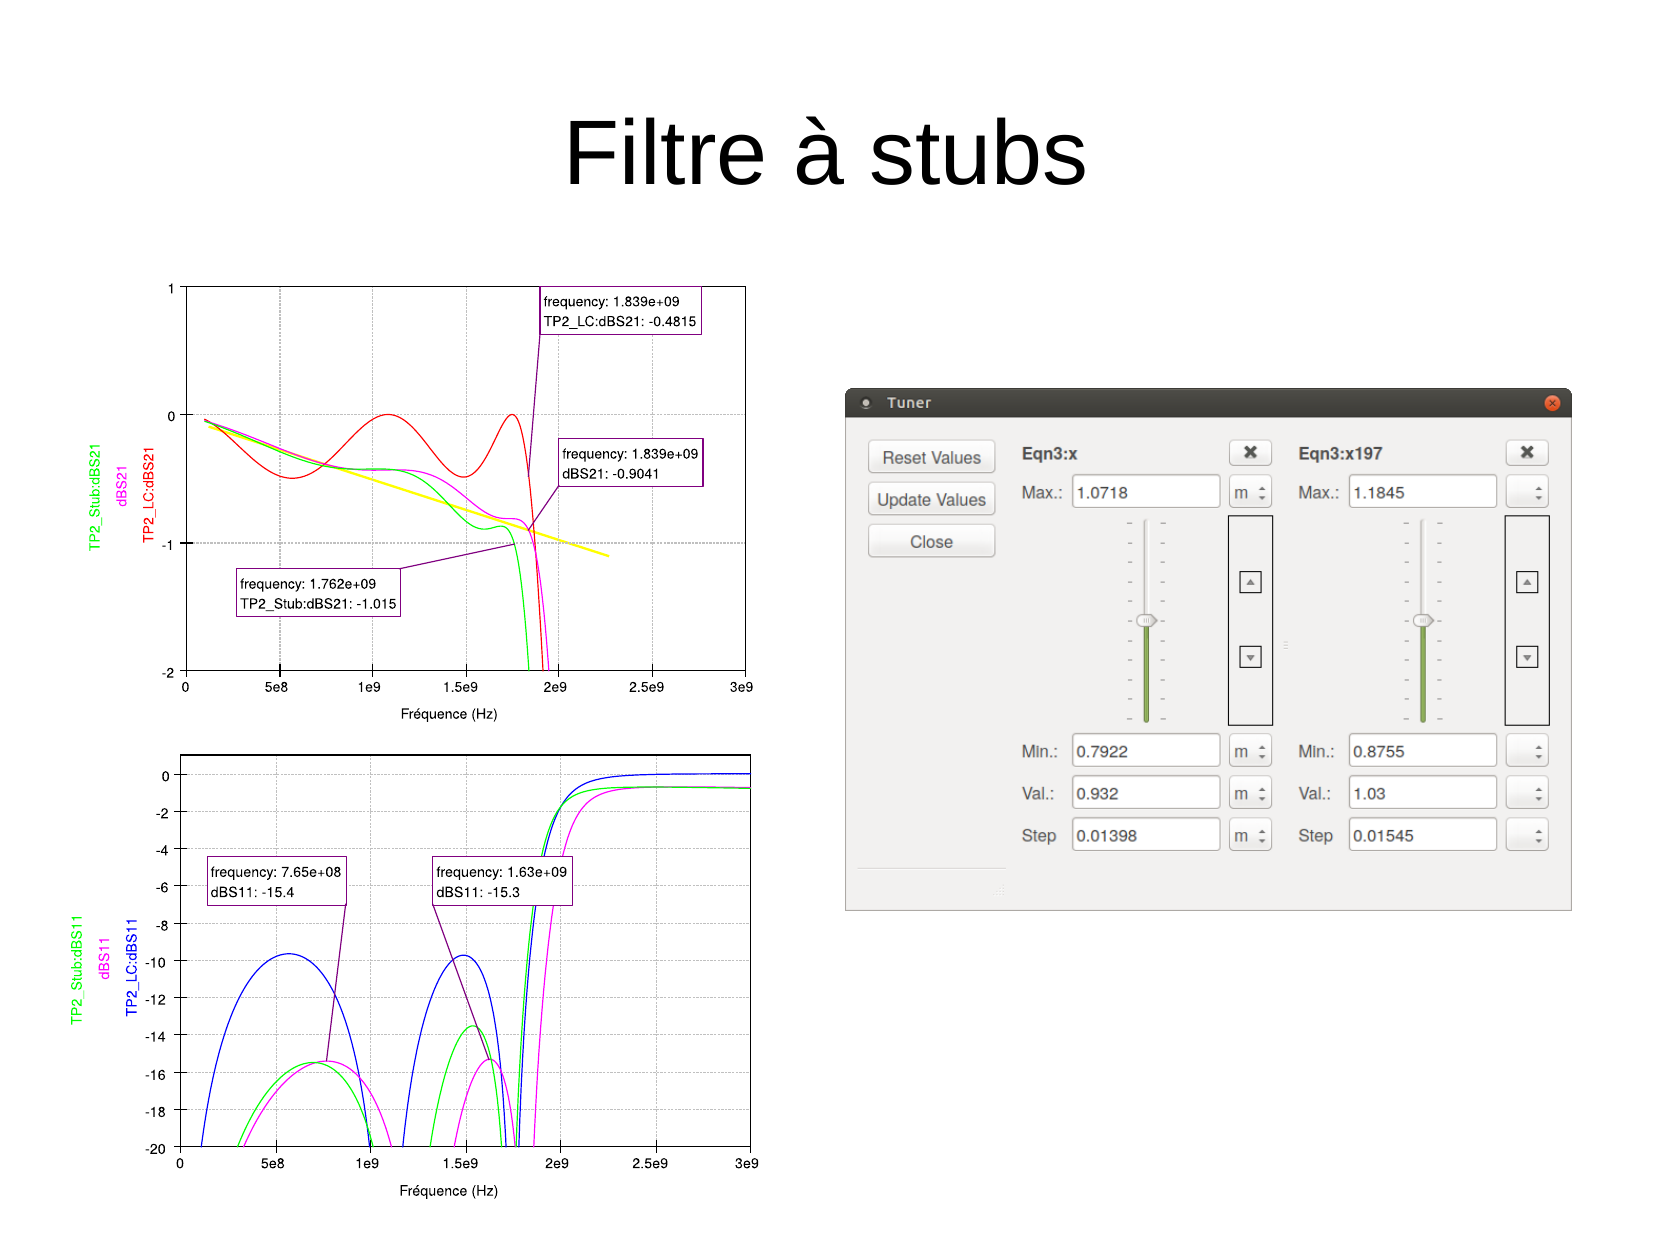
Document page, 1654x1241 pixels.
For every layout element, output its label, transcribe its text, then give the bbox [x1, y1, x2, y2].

picture [70, 754, 759, 1199]
picture [89, 283, 753, 722]
picture [845, 388, 1572, 911]
title Filtre à stubs [82, 49, 1571, 257]
